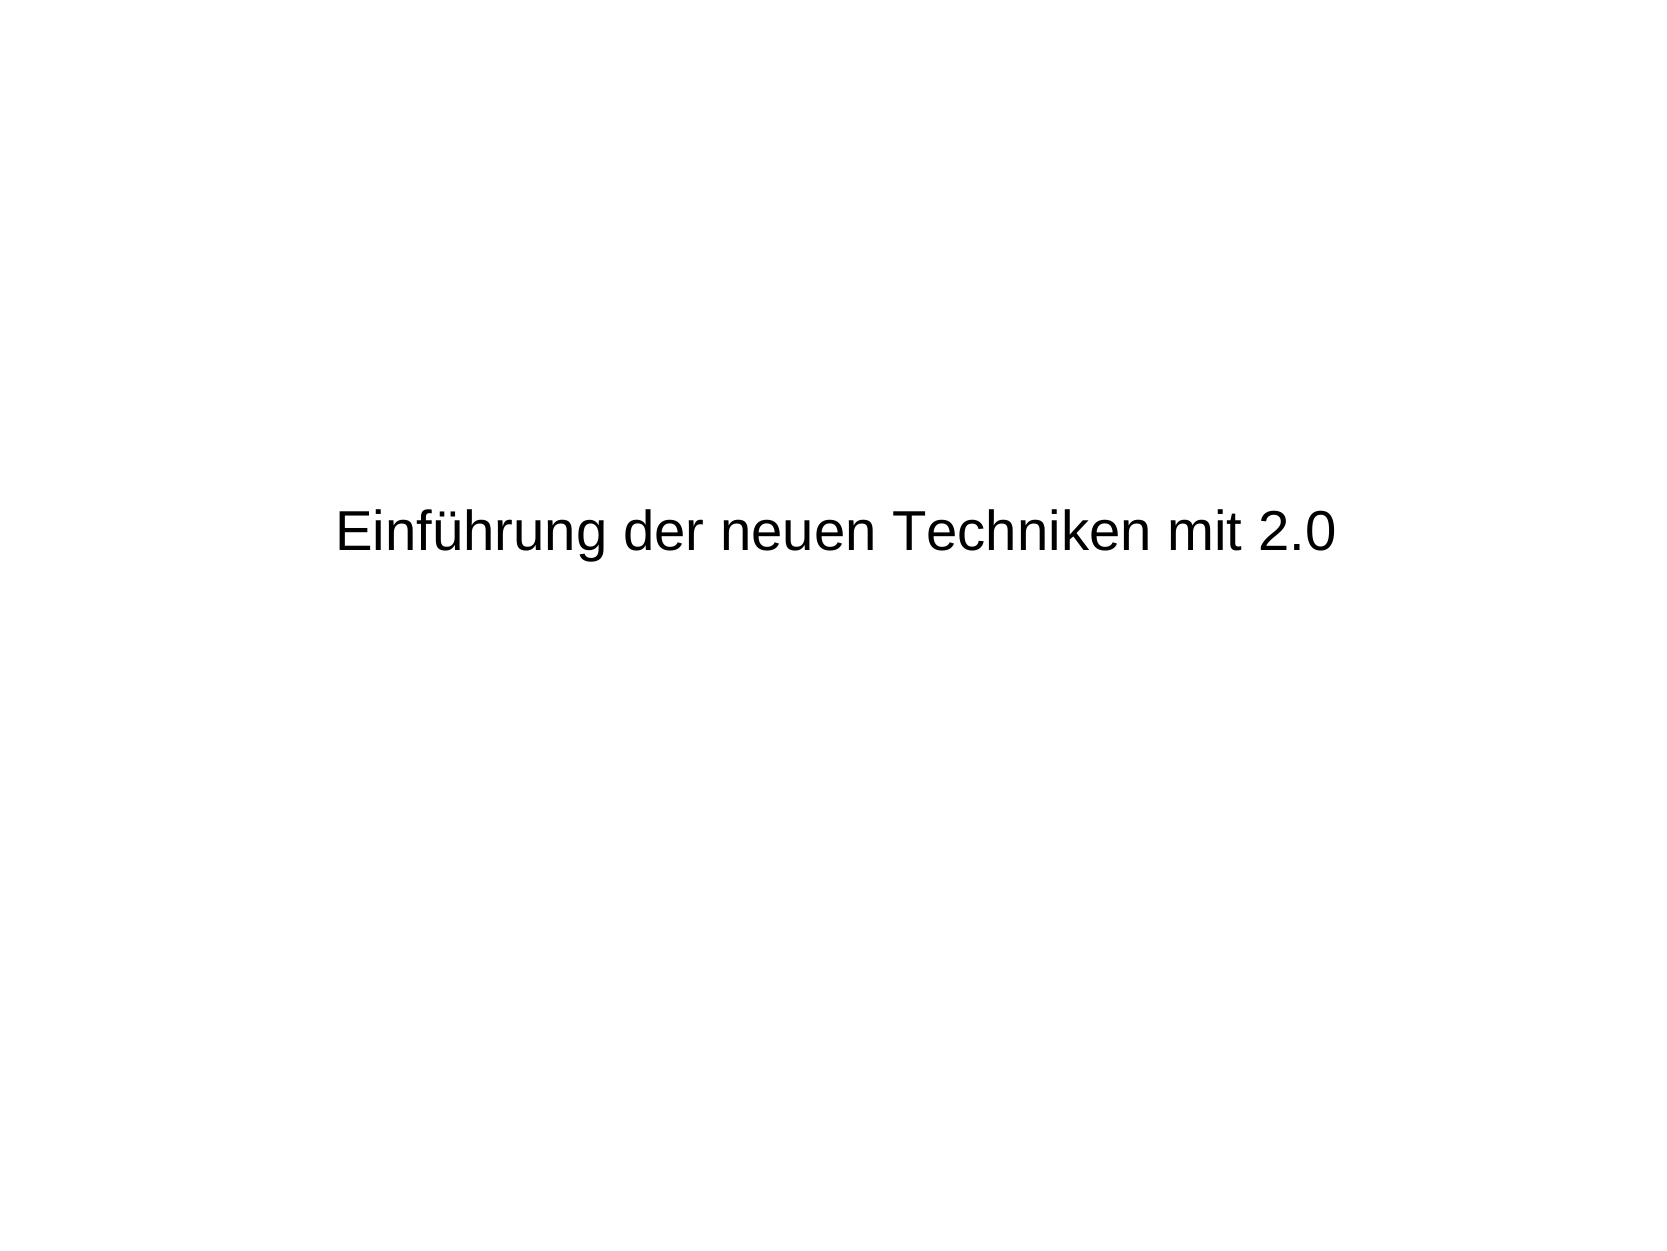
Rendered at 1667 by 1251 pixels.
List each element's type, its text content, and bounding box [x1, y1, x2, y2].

subtitle Einführung der neuen Techniken mit 2.0 [0, 502, 1667, 864]
